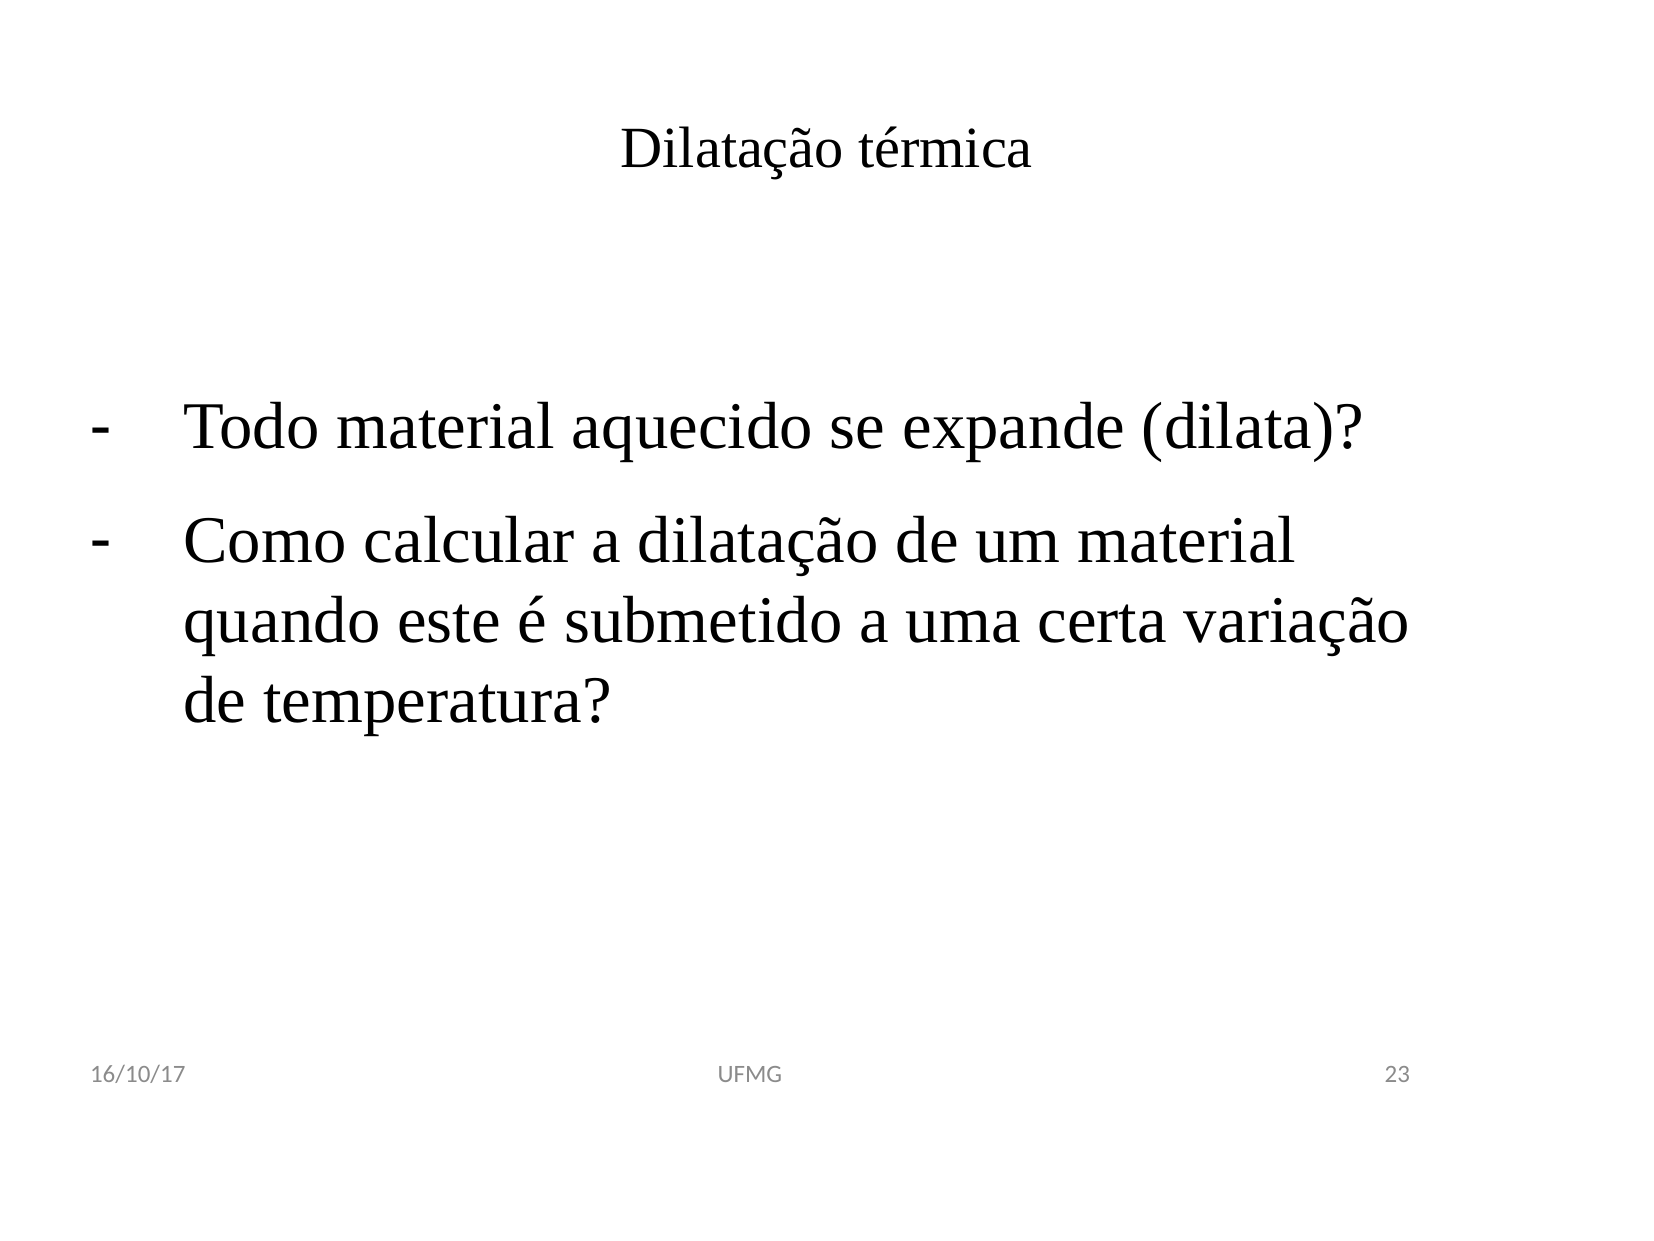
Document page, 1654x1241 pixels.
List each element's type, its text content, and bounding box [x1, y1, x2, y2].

text_box Todo material aquecido se expande (dilata)? Como calcular a dilatação de um material quando este é submetido a uma certa variação de temperatura? [75, 375, 1450, 743]
footer UFMG [512, 1042, 988, 1103]
slide_number 16/10/17 [75, 1042, 425, 1103]
slide_number <número> [1074, 1042, 1425, 1103]
text_box Dilatação térmica [512, 102, 1105, 187]
